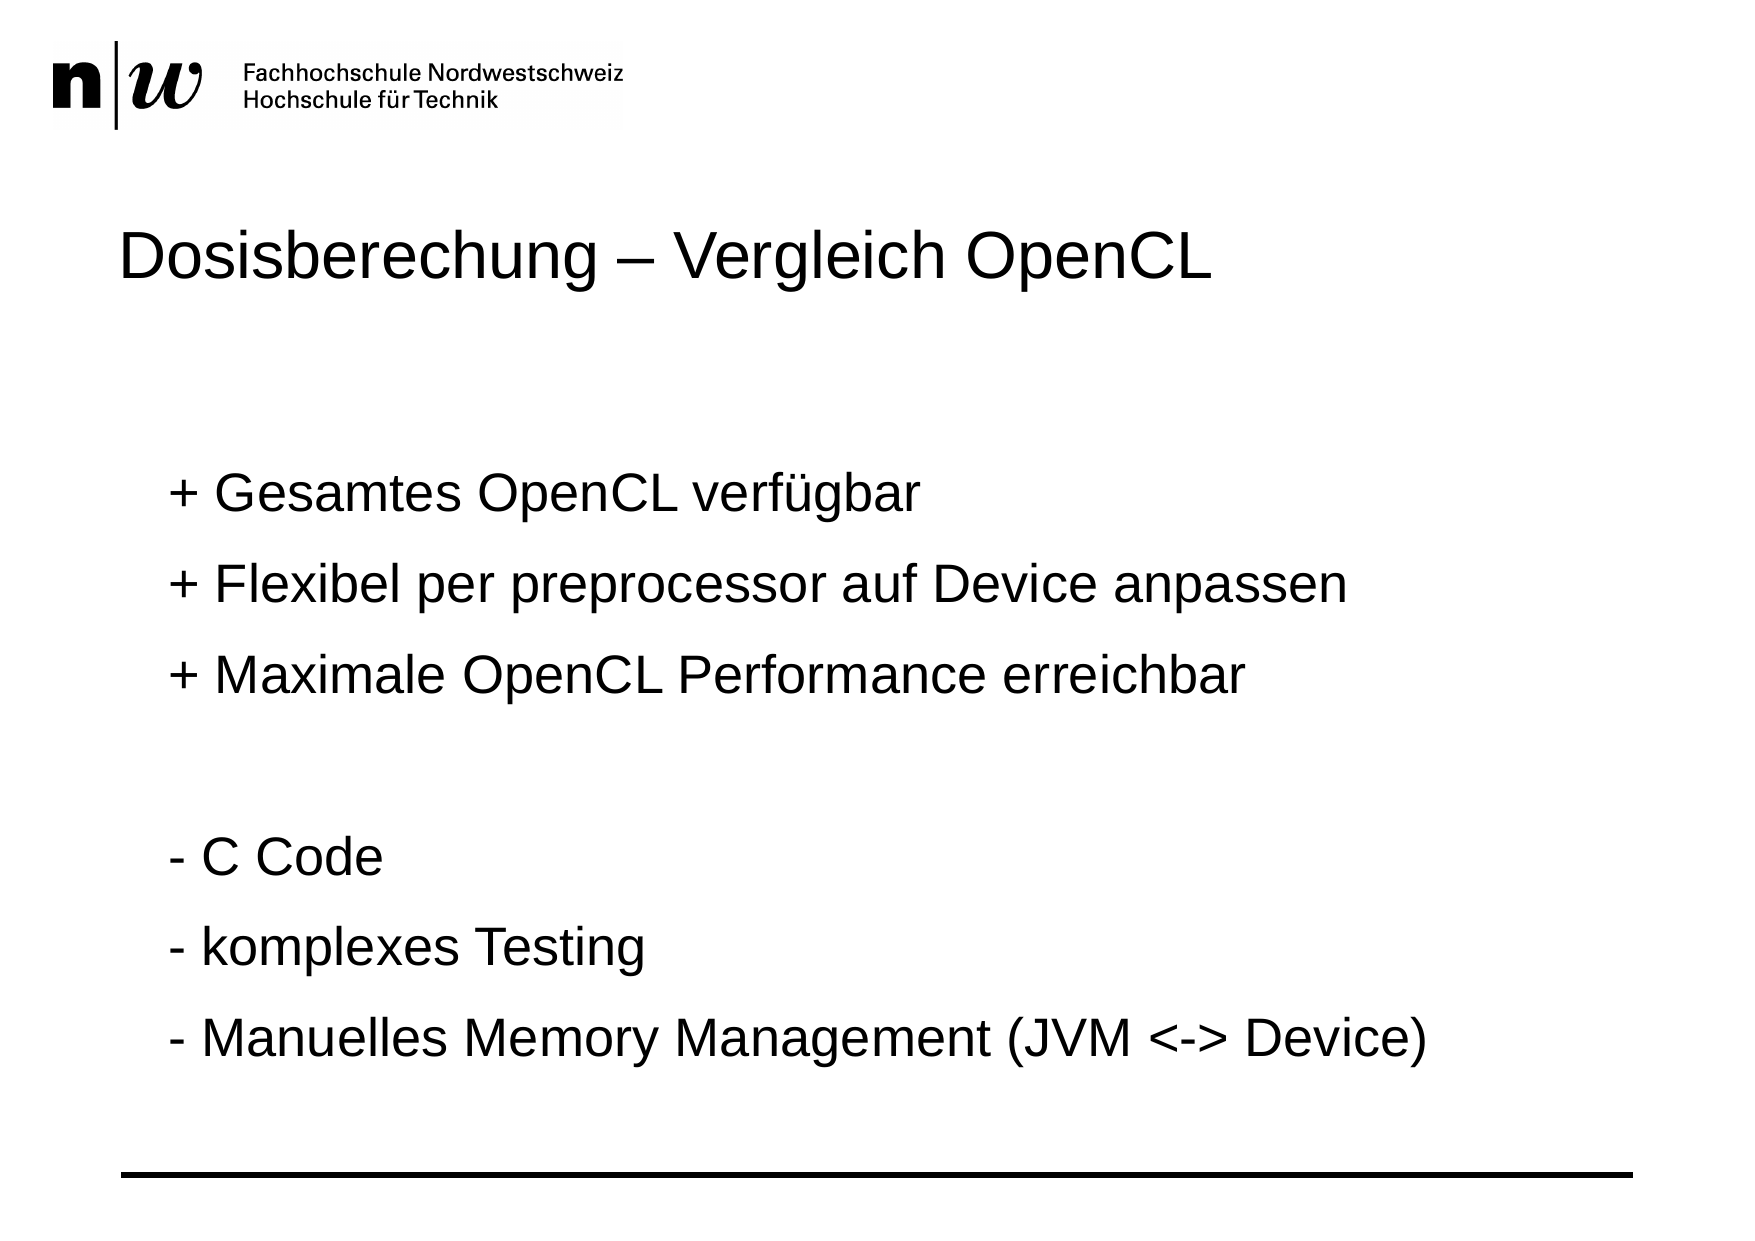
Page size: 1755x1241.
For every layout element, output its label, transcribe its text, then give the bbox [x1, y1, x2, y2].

picture [53, 41, 623, 130]
text_box + Gesamtes OpenCL verfügbar + Flexibel per preprocessor auf Device anpassen + Maximale OpenCL Performance erreichbar - C Code - komplexes Testing - Manuelles Memory Management (JVM <-> Device) [118, 425, 1630, 1146]
text_box Dosisberechung – Vergleich OpenCL [118, 212, 1606, 296]
